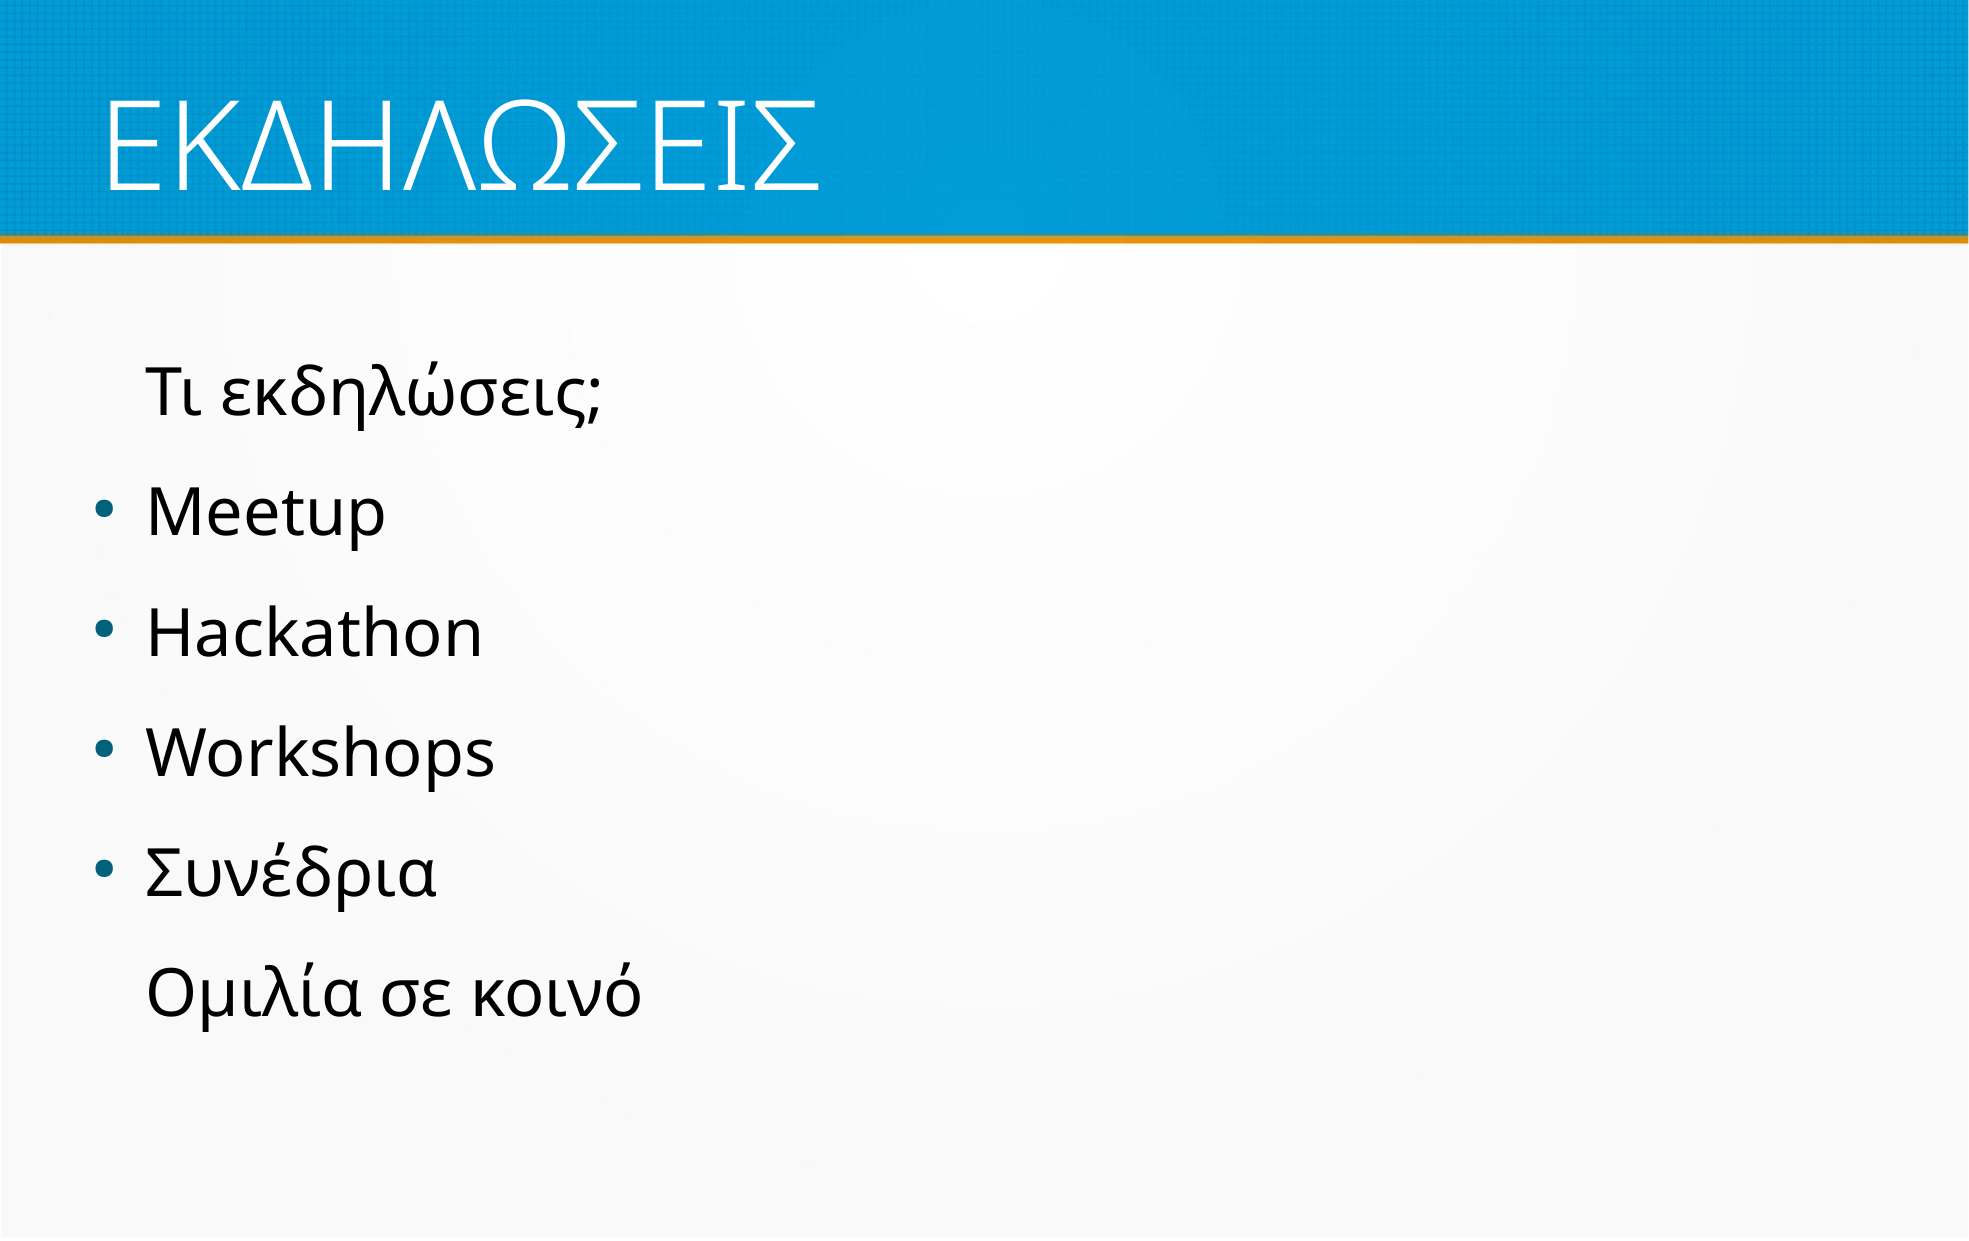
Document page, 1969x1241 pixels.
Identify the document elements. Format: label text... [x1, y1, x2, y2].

picture [0, 233, 1969, 1241]
list Τι εκδηλώσεις; Meetup Hackathon Workshops Συνέδρια Ομιλία σε κοινό [74, 344, 1878, 1110]
title ΕΚΔΗΛΩΣΕΙΣ [98, 19, 1870, 227]
